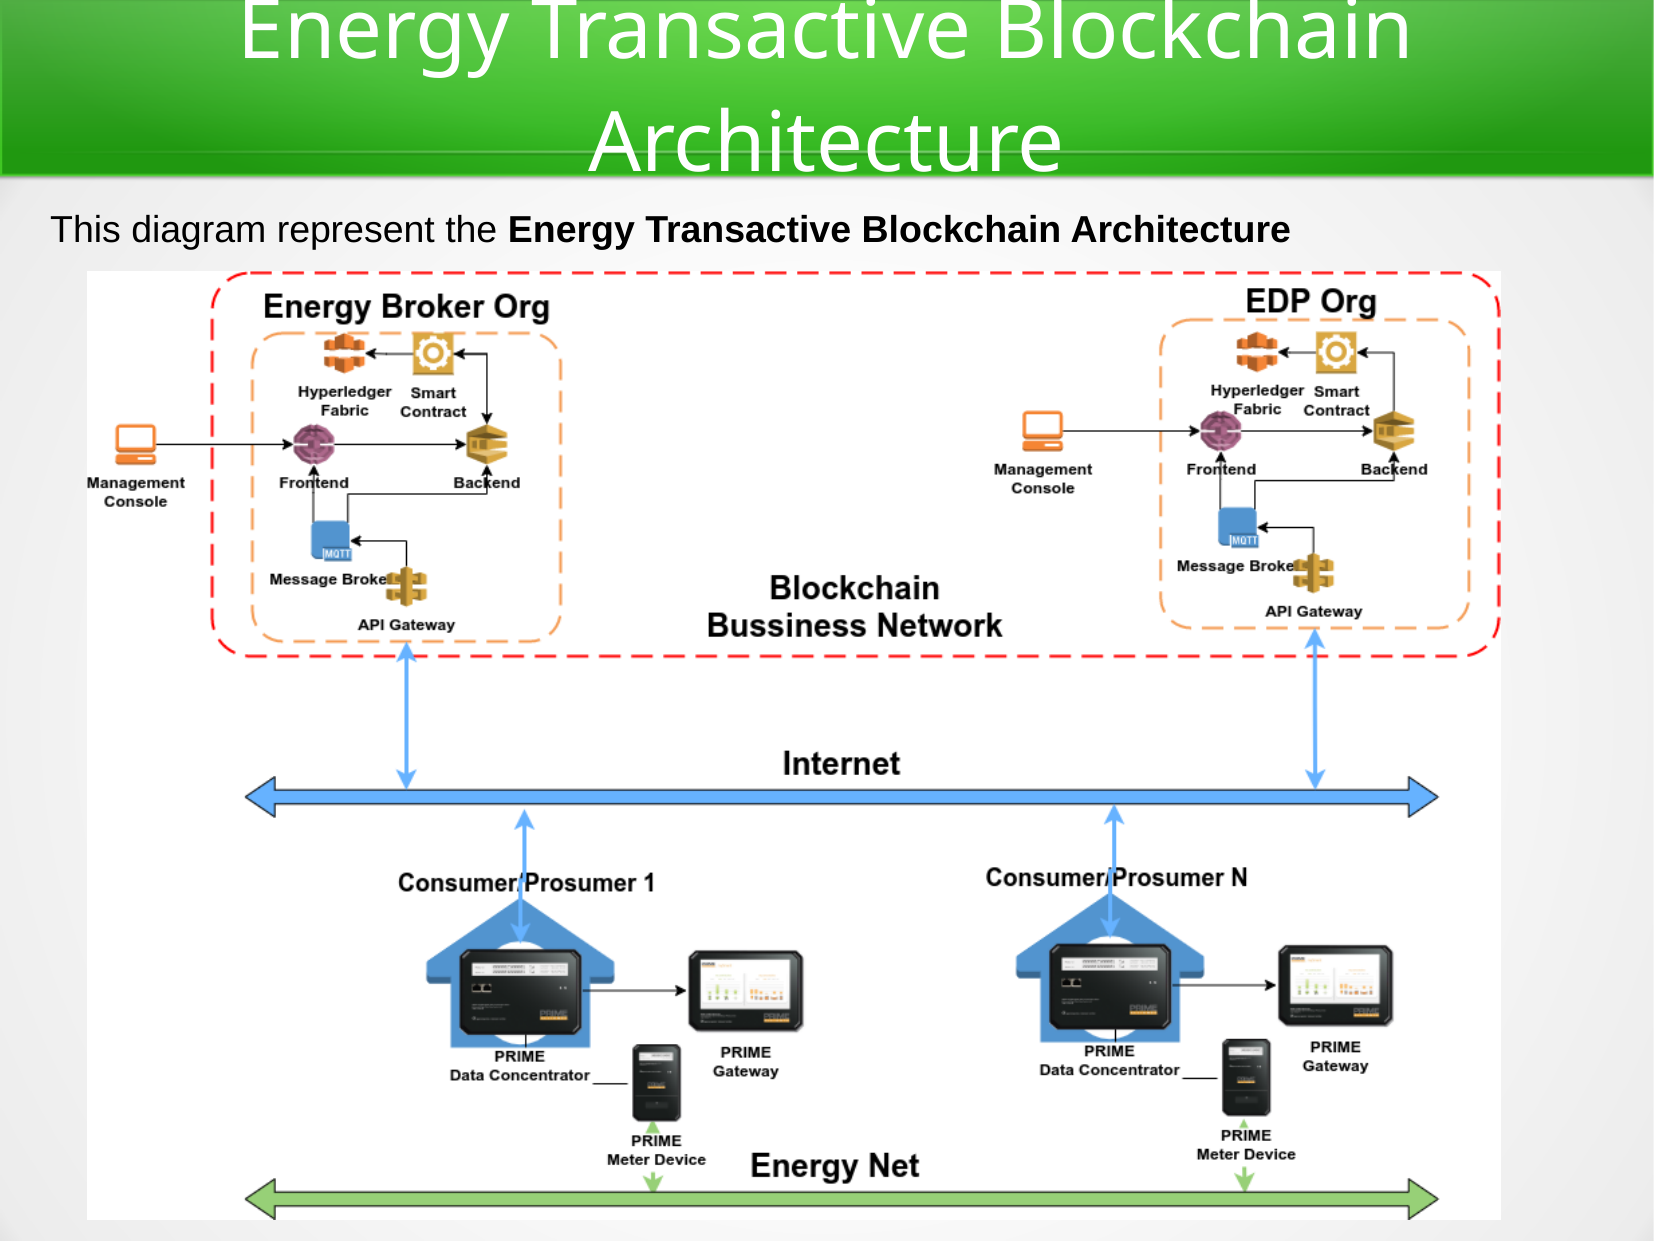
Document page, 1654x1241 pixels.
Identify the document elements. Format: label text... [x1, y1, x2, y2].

picture [0, 0, 1654, 1241]
text_box This diagram represent the Energy Transactive Blockchain Architecture [35, 200, 1619, 300]
title Energy Transactive Blockchain Architecture [82, 0, 1571, 176]
